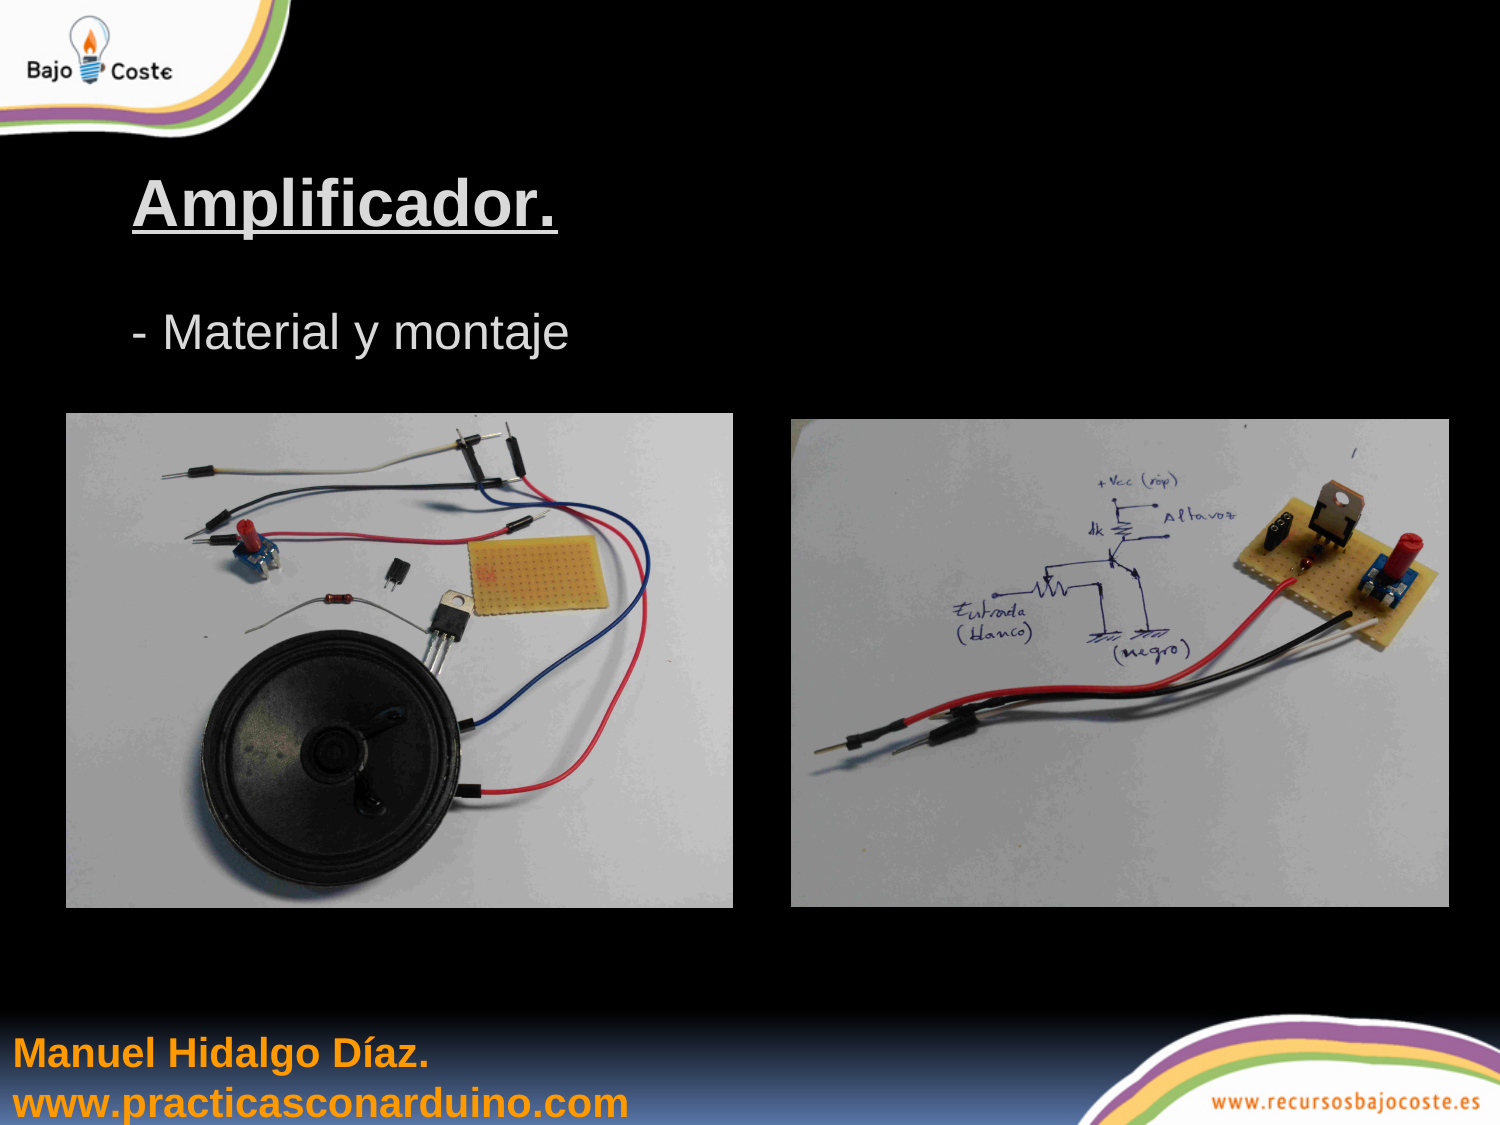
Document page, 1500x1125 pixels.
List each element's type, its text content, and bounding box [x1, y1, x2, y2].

picture [0, 0, 1500, 1125]
text_box Manuel Hidalgo Díaz. www.practicasconarduino.com [0, 1017, 683, 1125]
text_box Amplificador. - Material y montaje [117, 151, 1416, 914]
